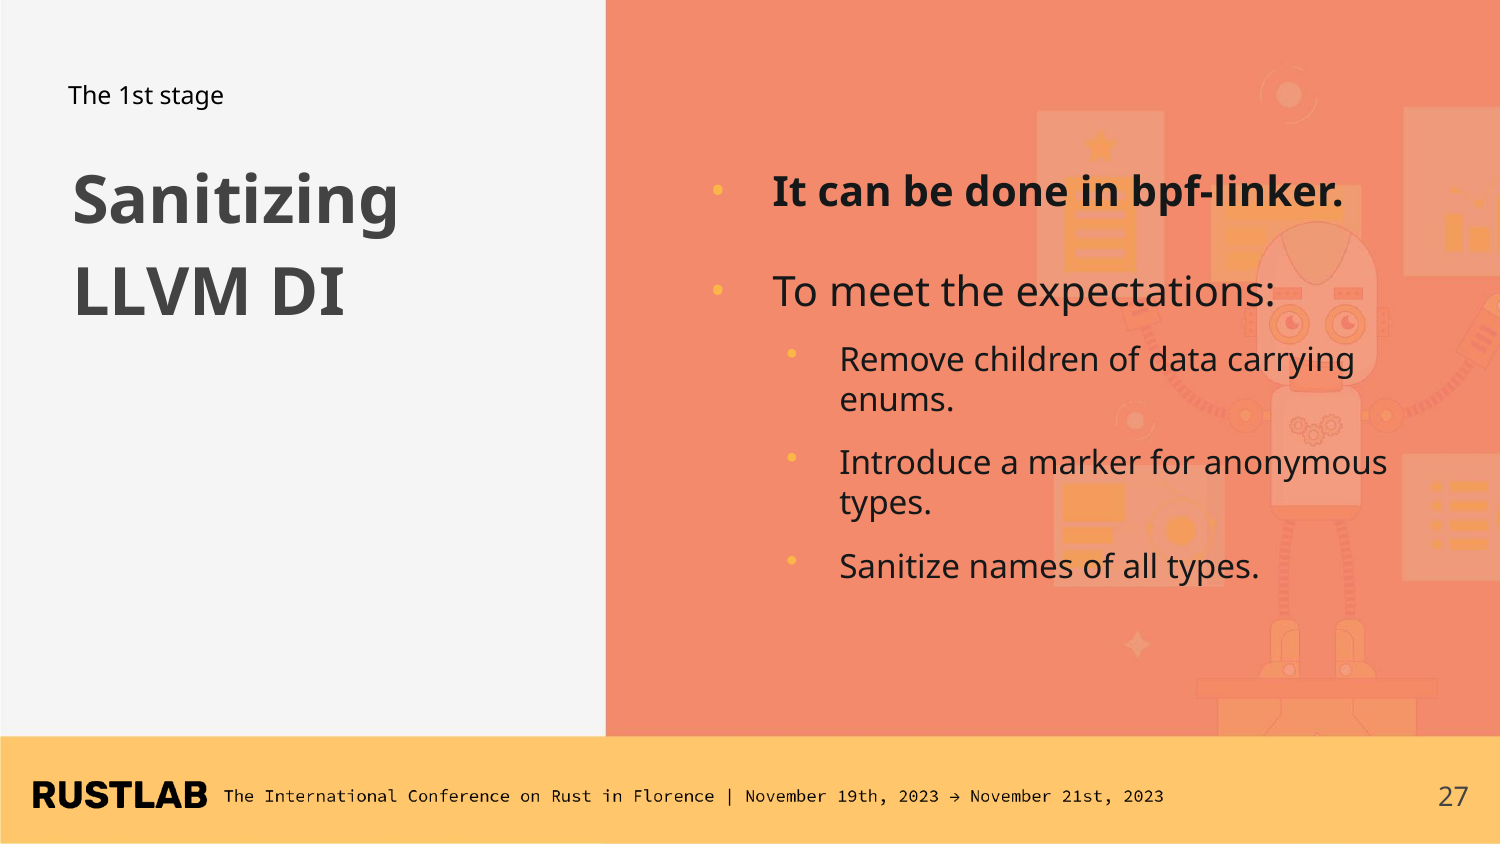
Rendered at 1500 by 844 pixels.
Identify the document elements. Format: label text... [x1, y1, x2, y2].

title Sanitizing LLVM DI [57, 129, 506, 336]
picture [0, 0, 1500, 844]
text_box The 1st stage [68, 79, 517, 118]
list It can be done in bpf-linker. To meet the expectations: Remove children of data carrying enums. Introduce a marker for anonymous types. Sanitize names of all types. [682, 125, 1405, 624]
